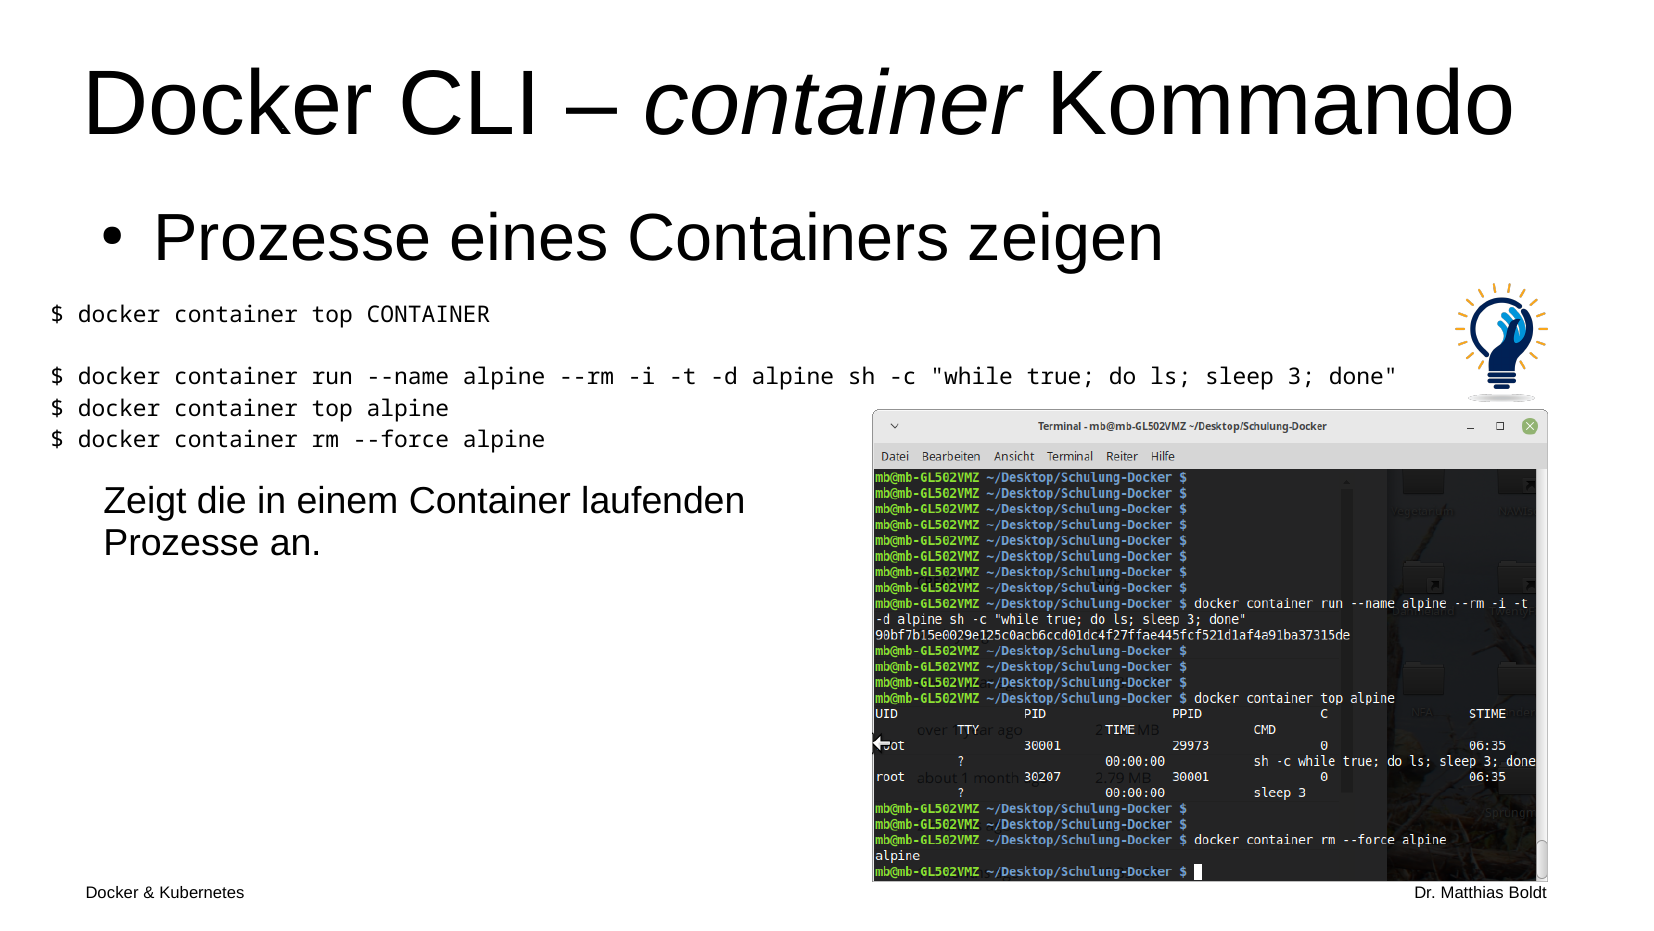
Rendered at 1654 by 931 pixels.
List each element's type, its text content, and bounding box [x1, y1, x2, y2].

list Prozesse eines Containers zeigen [82, 199, 1571, 378]
text_box Docker & Kubernetes Dr. Matthias Boldt [70, 875, 1563, 910]
picture [1455, 283, 1548, 402]
title Docker CLI – container Kommando [82, 25, 1571, 181]
text_box Zeigt die in einem Container laufenden Prozesse an. [88, 472, 780, 686]
picture [872, 409, 1548, 882]
text_box $ docker container top CONTAINER $ docker container run --name alpine --rm -i -t -d alpine sh -c "while true; do ls; sleep 3; done" $ docker container top alpine $ docker container rm --force alpine [35, 290, 1453, 437]
